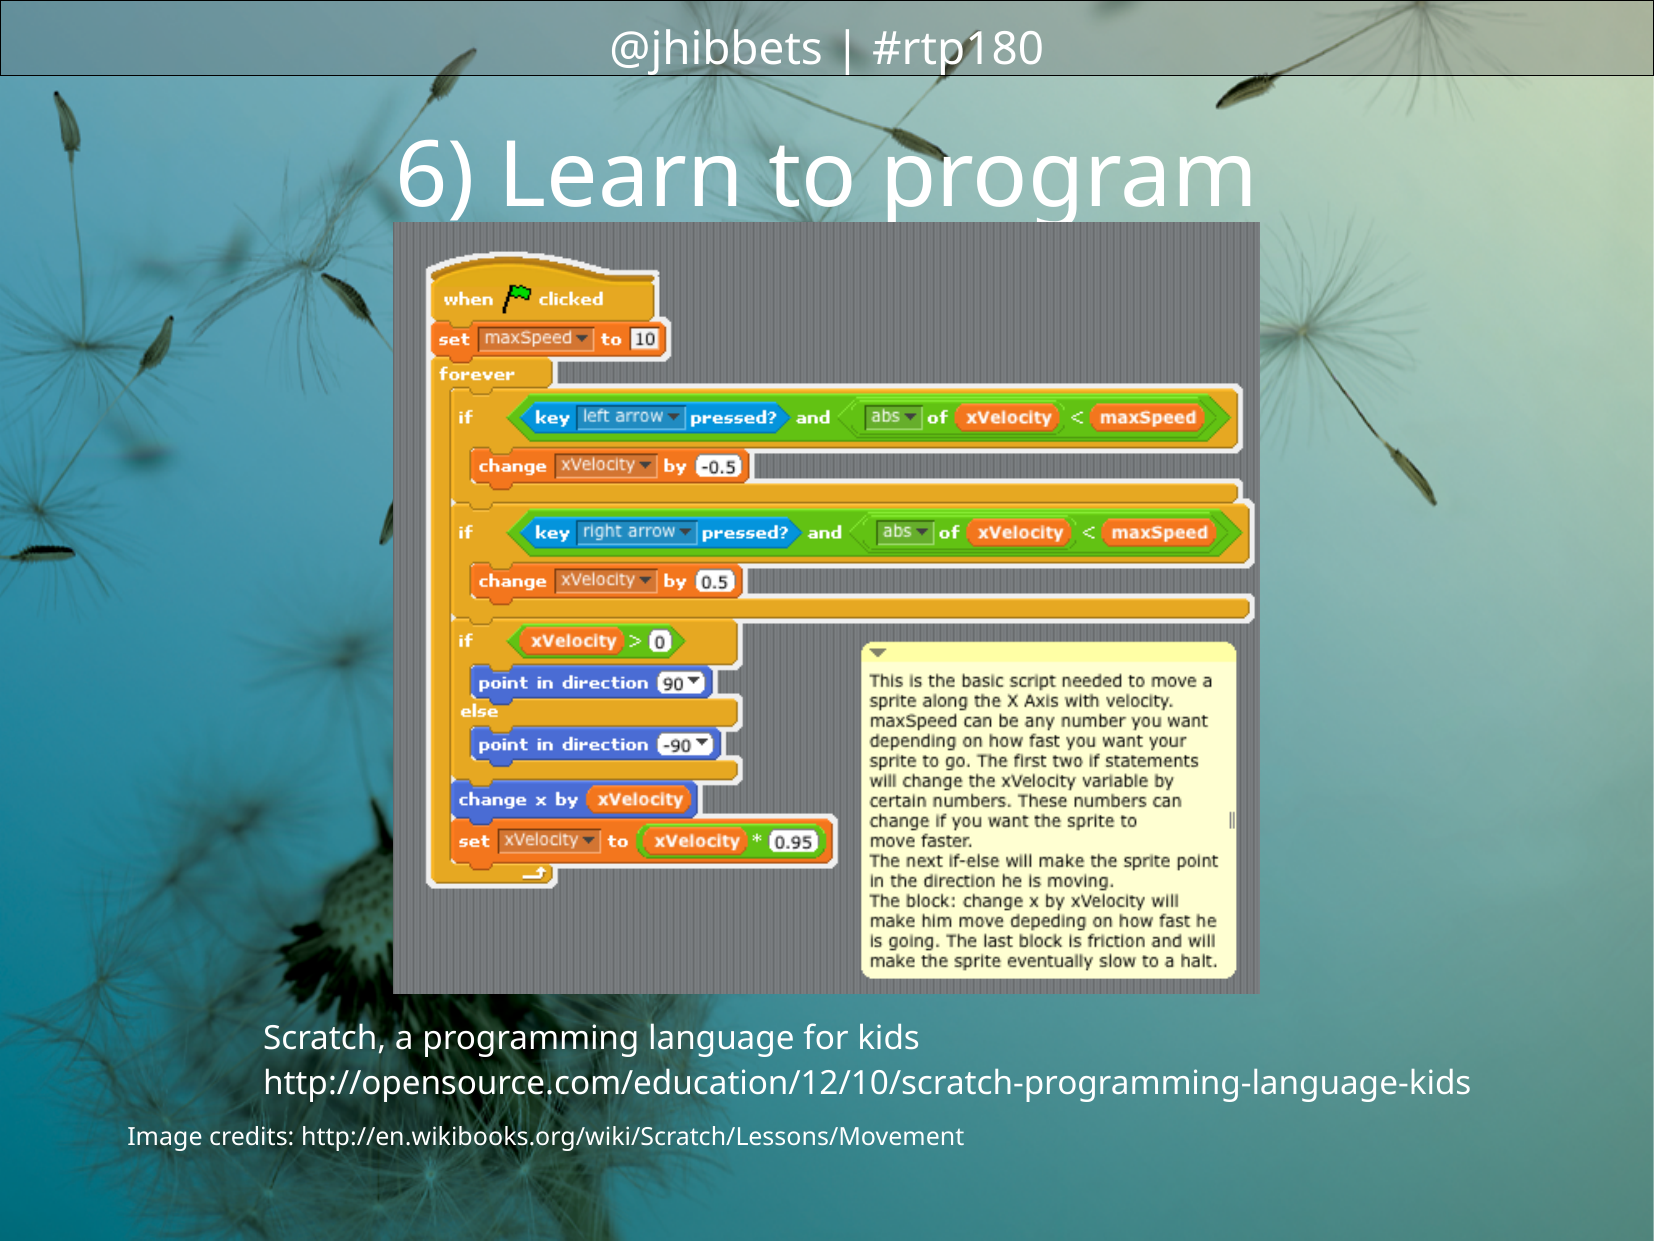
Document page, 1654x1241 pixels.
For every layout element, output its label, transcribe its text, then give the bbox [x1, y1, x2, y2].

title 6) Learn to program [82, 67, 1571, 275]
text_box Scratch, a programming language for kids http://opensource.com/education/12/10/scratch-programming-language-kids [248, 1006, 1496, 1097]
picture [0, 76, 1654, 1241]
text_box Image credits: http://en.wikibooks.org/wiki/Scratch/Lessons/Movement [112, 1111, 993, 1155]
